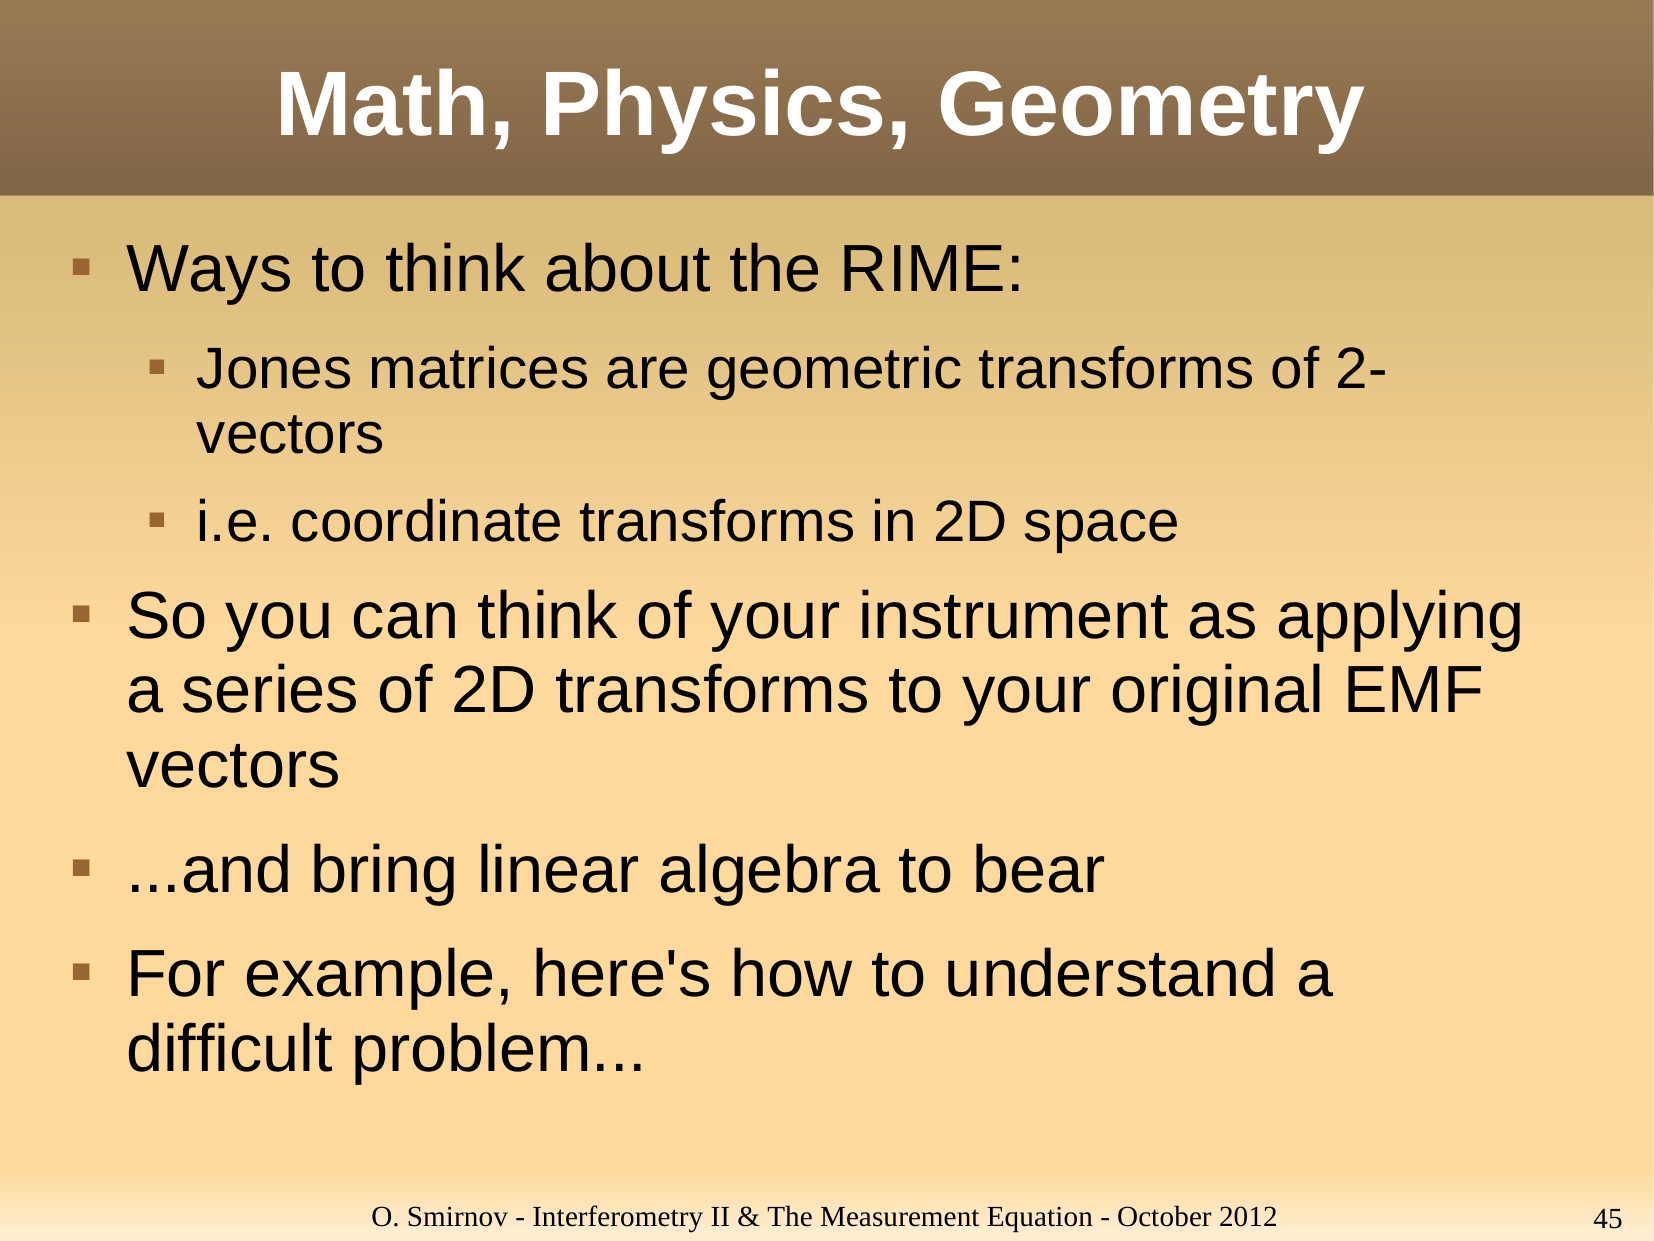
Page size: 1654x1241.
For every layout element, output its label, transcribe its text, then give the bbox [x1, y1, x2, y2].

list Ways to think about the RIME: Jones matrices are geometric transforms of 2-vectors i.e. coordinate transforms in 2D space So you can think of your instrument as applying a series of 2D transforms to your original EMF vectors ...and bring linear algebra to bear For example, here's how to understand a difficult problem... [55, 231, 1544, 1086]
title Math, Physics, Geometry [76, 0, 1565, 208]
picture [0, 0, 1654, 1241]
